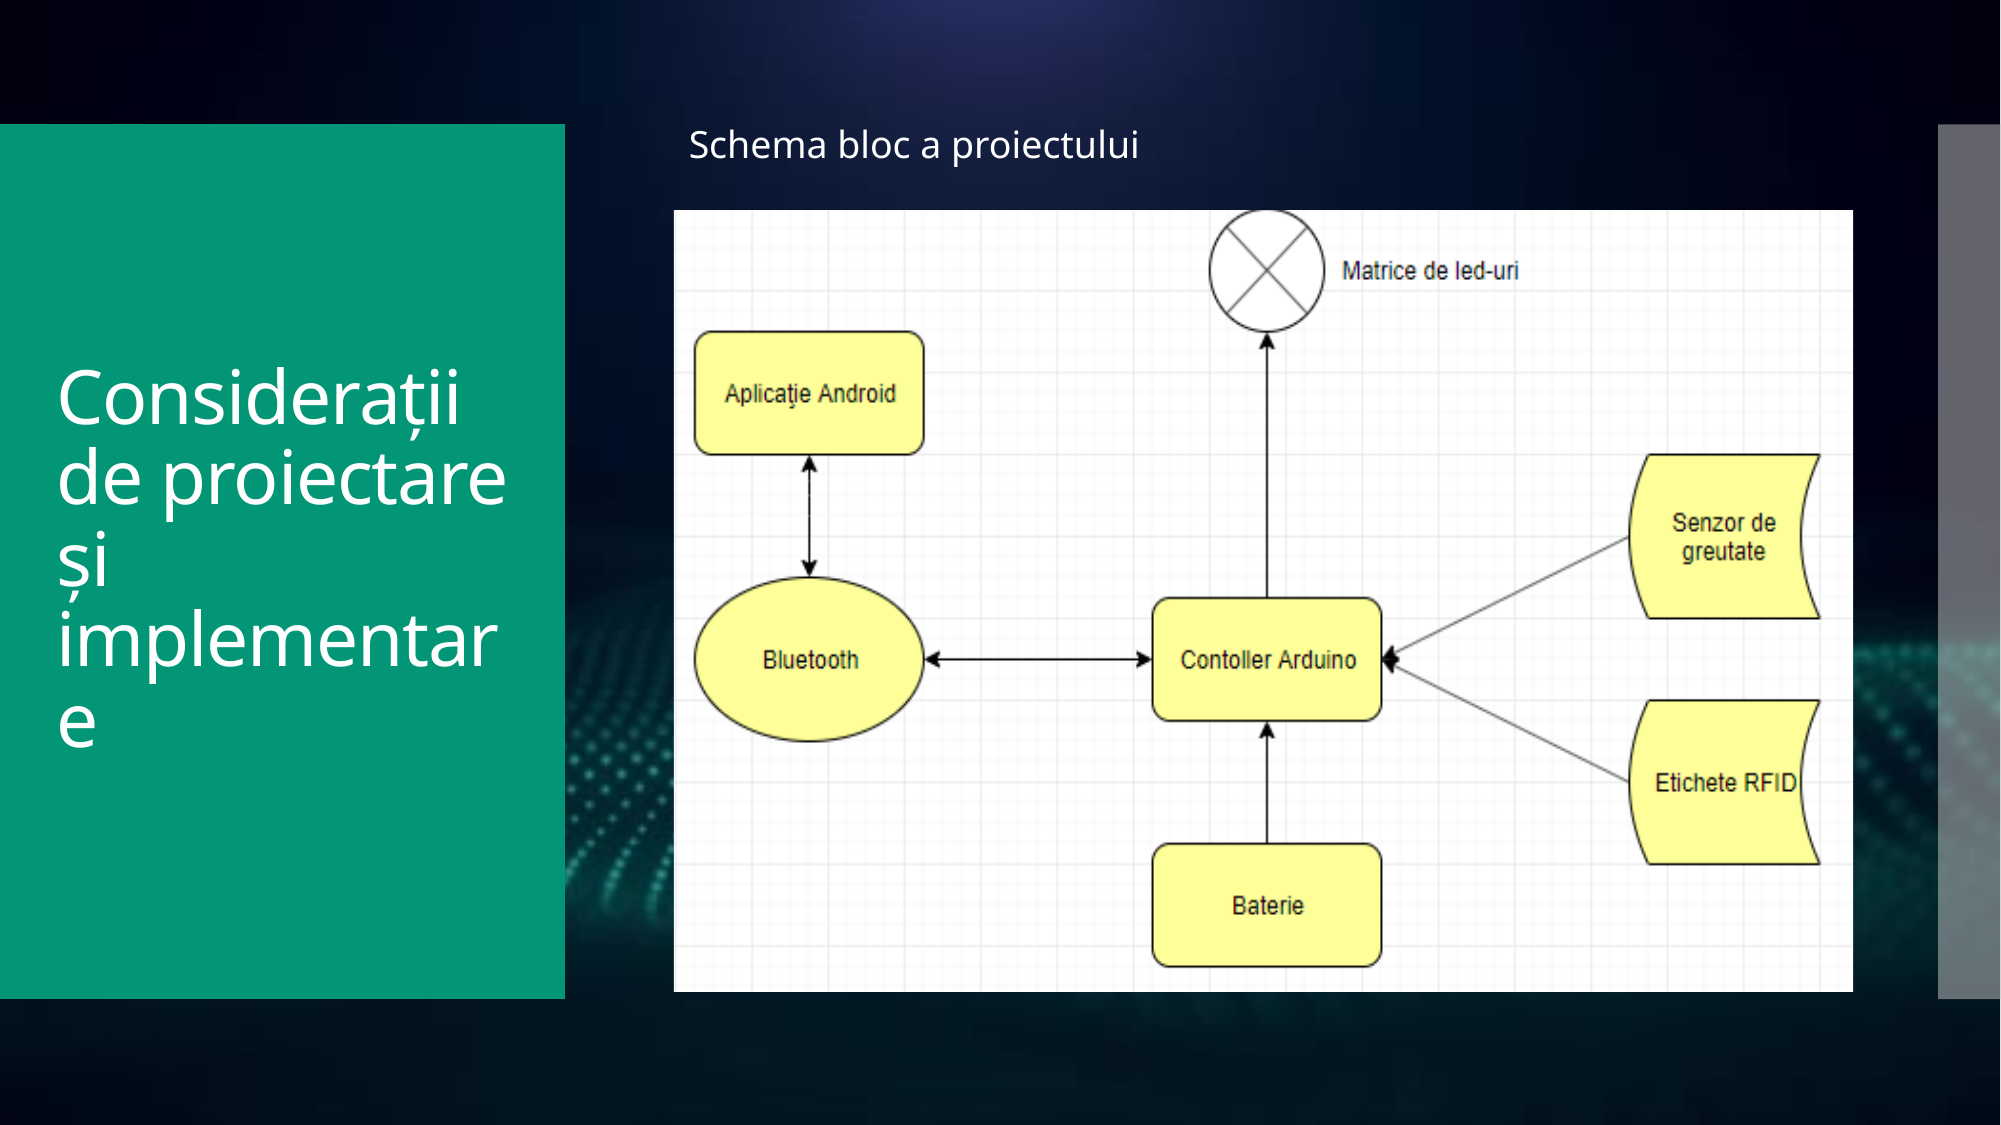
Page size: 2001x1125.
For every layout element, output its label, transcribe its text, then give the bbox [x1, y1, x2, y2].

text_box Schema bloc a proiectului [673, 113, 1752, 174]
title Consideraţii de proiectare şi implementare [41, 184, 526, 940]
picture [673, 210, 1854, 992]
